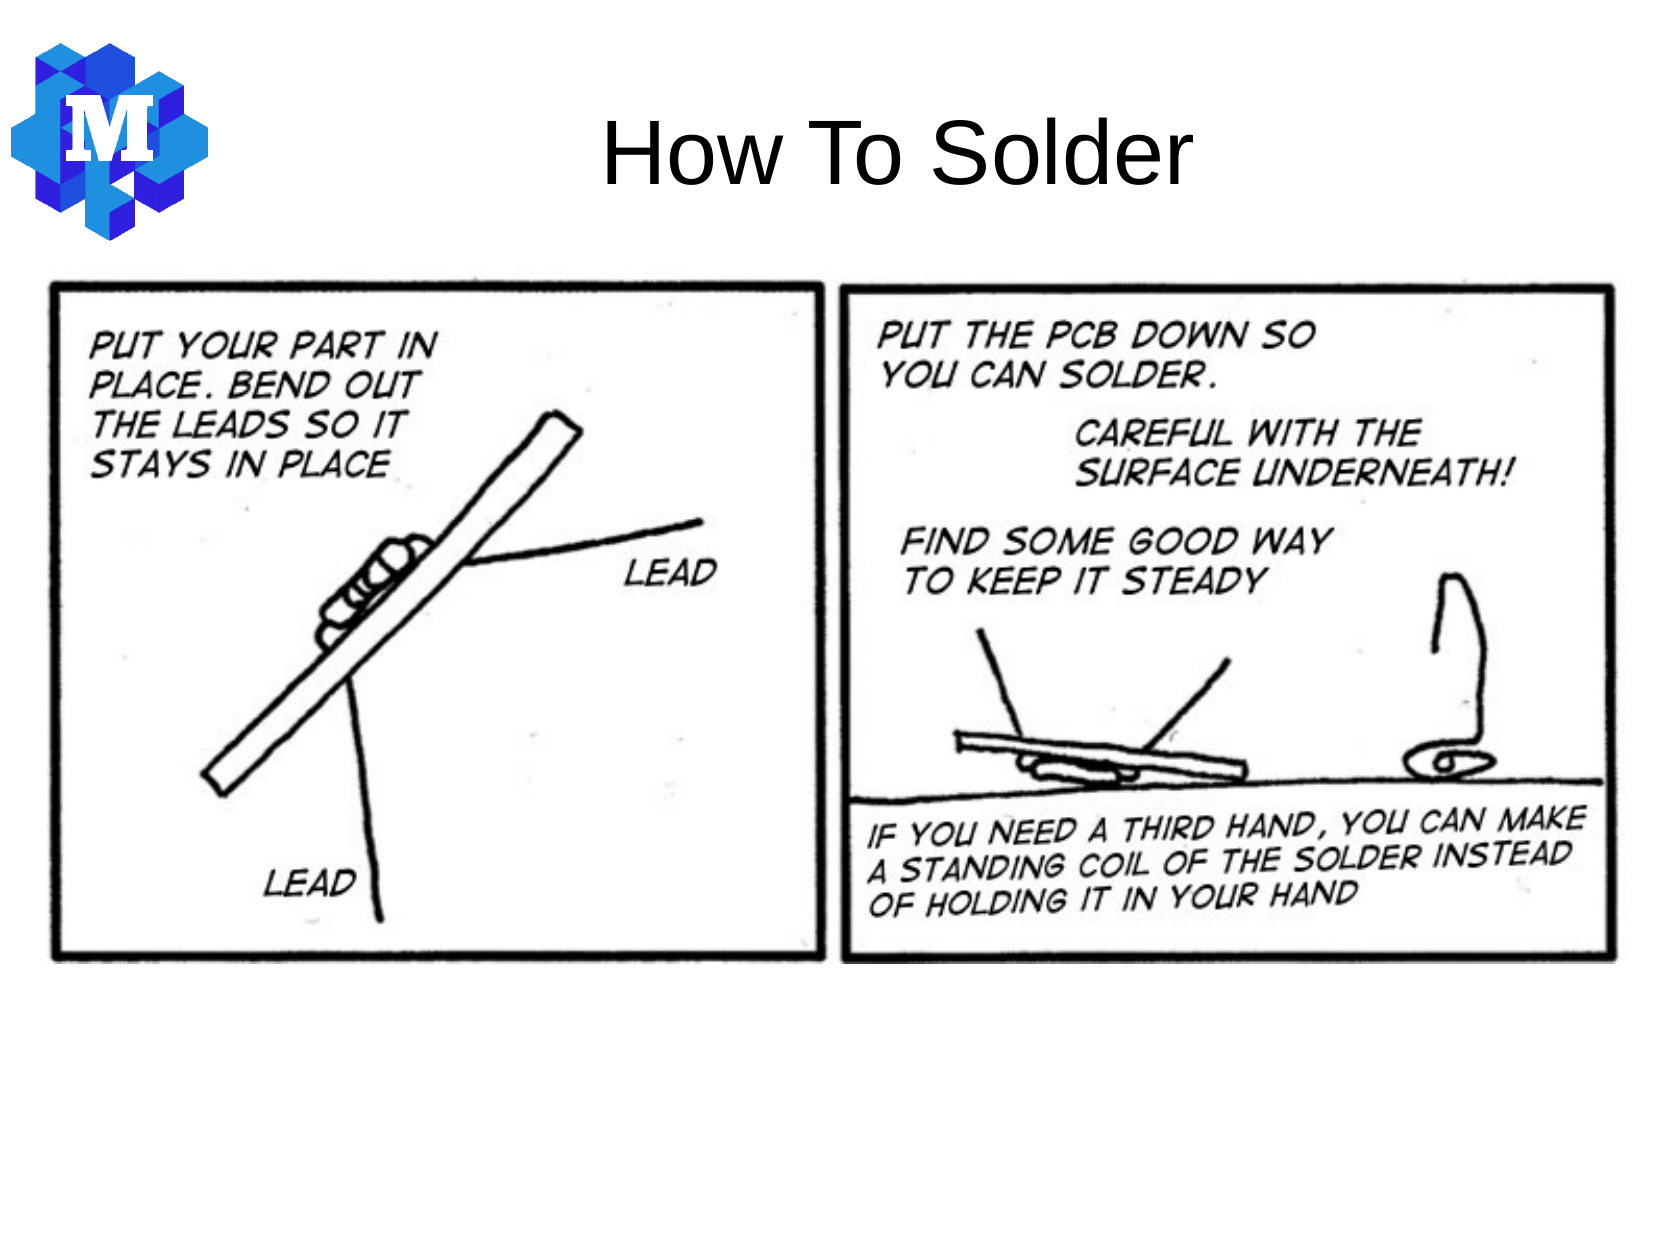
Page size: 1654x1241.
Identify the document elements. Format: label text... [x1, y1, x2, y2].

title How To Solder [225, 49, 1571, 257]
picture [11, 15, 208, 241]
picture [36, 270, 1629, 964]
